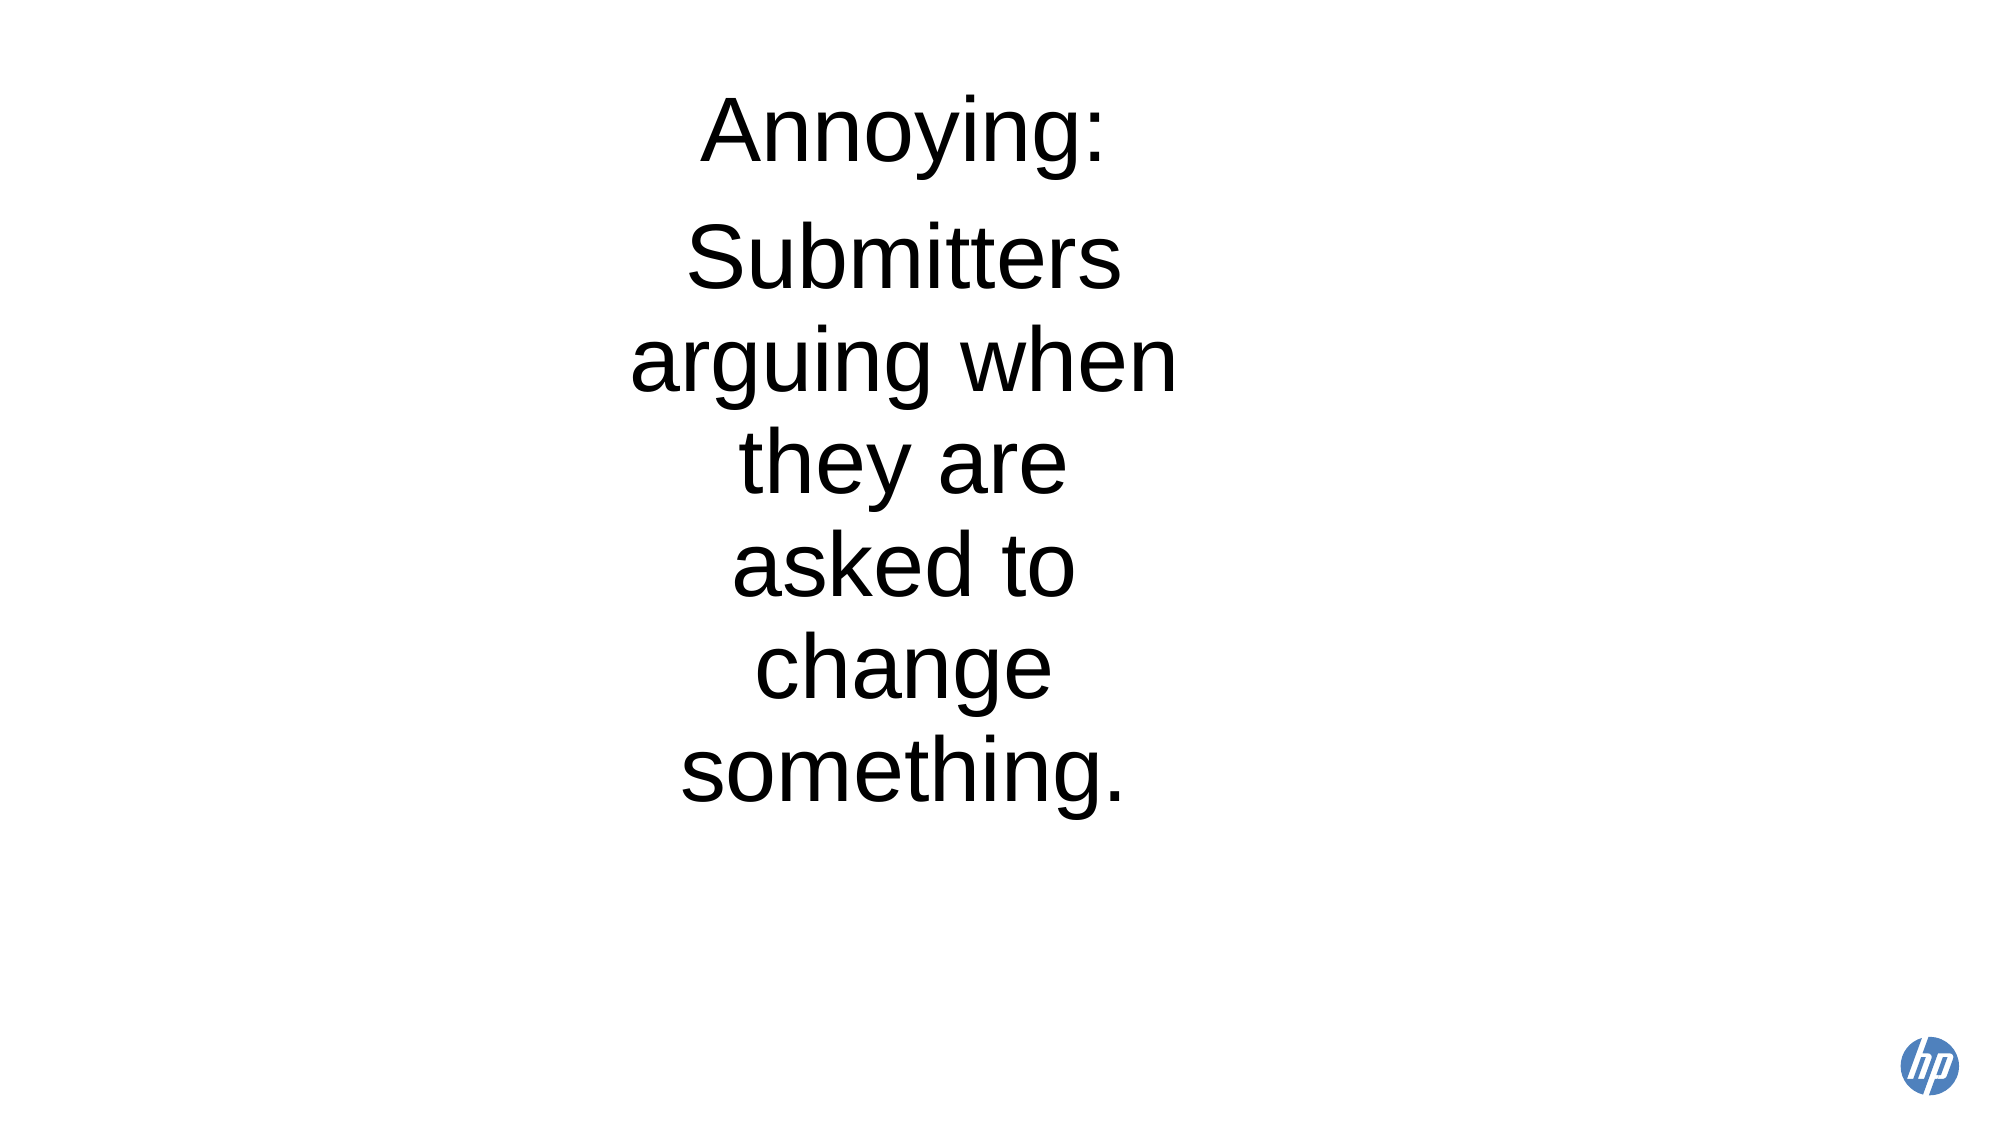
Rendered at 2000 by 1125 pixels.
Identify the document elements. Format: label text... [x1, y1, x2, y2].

text_box Annoying: Submitters arguing when they are asked to change something. [602, 70, 1207, 958]
